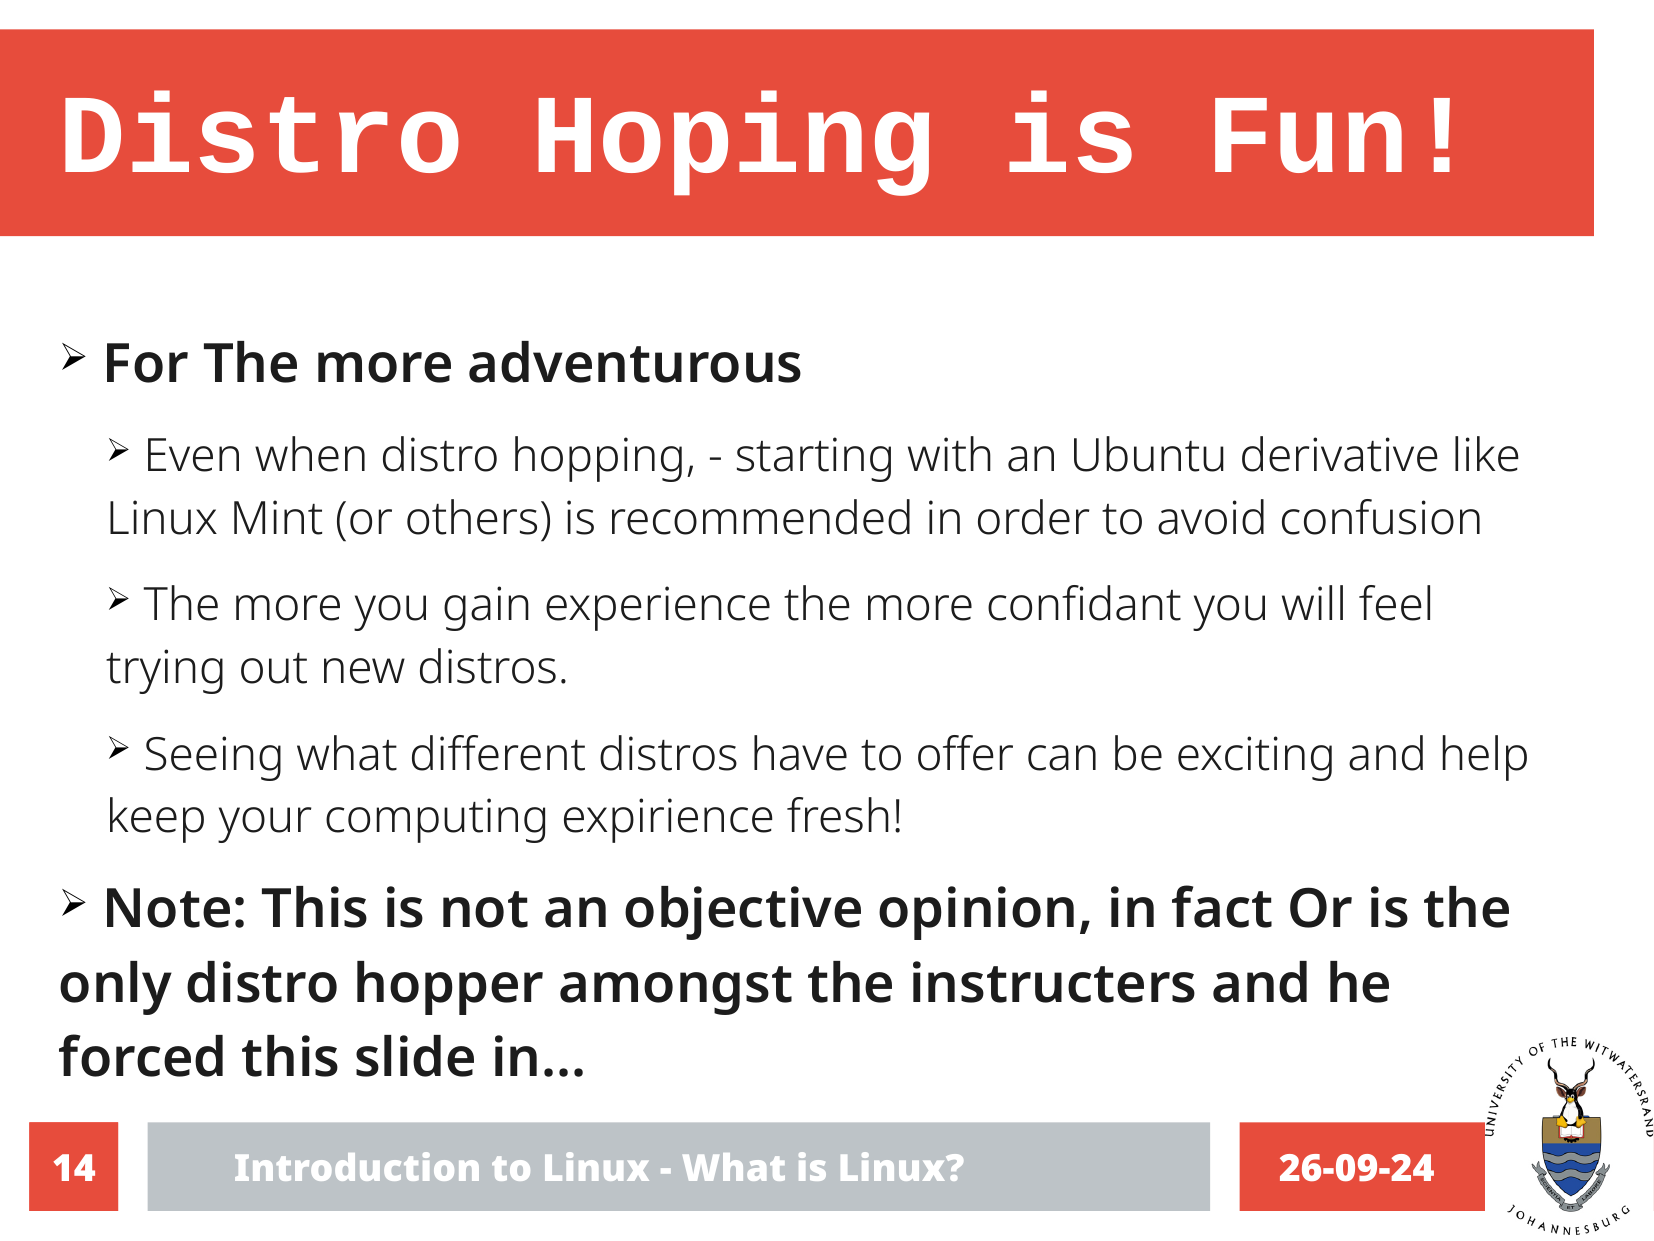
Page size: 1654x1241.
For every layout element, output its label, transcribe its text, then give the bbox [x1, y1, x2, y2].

list For The more adventurous Even when distro hopping, - starting with an Ubuntu derivative like Linux Mint (or others) is recommended in order to avoid confusion The more you gain experience the more confidant you will feel trying out new distros. Seeing what different distros have to offer can be exciting and help keep your computing expirience fresh! Note: This is not an objective opinion, in fact Or is the only distro hopper amongst the instructers and he forced this slide in... [58, 324, 1565, 1093]
title Distro Hoping is Fun! [58, 59, 1594, 207]
picture [1485, 1037, 1654, 1235]
